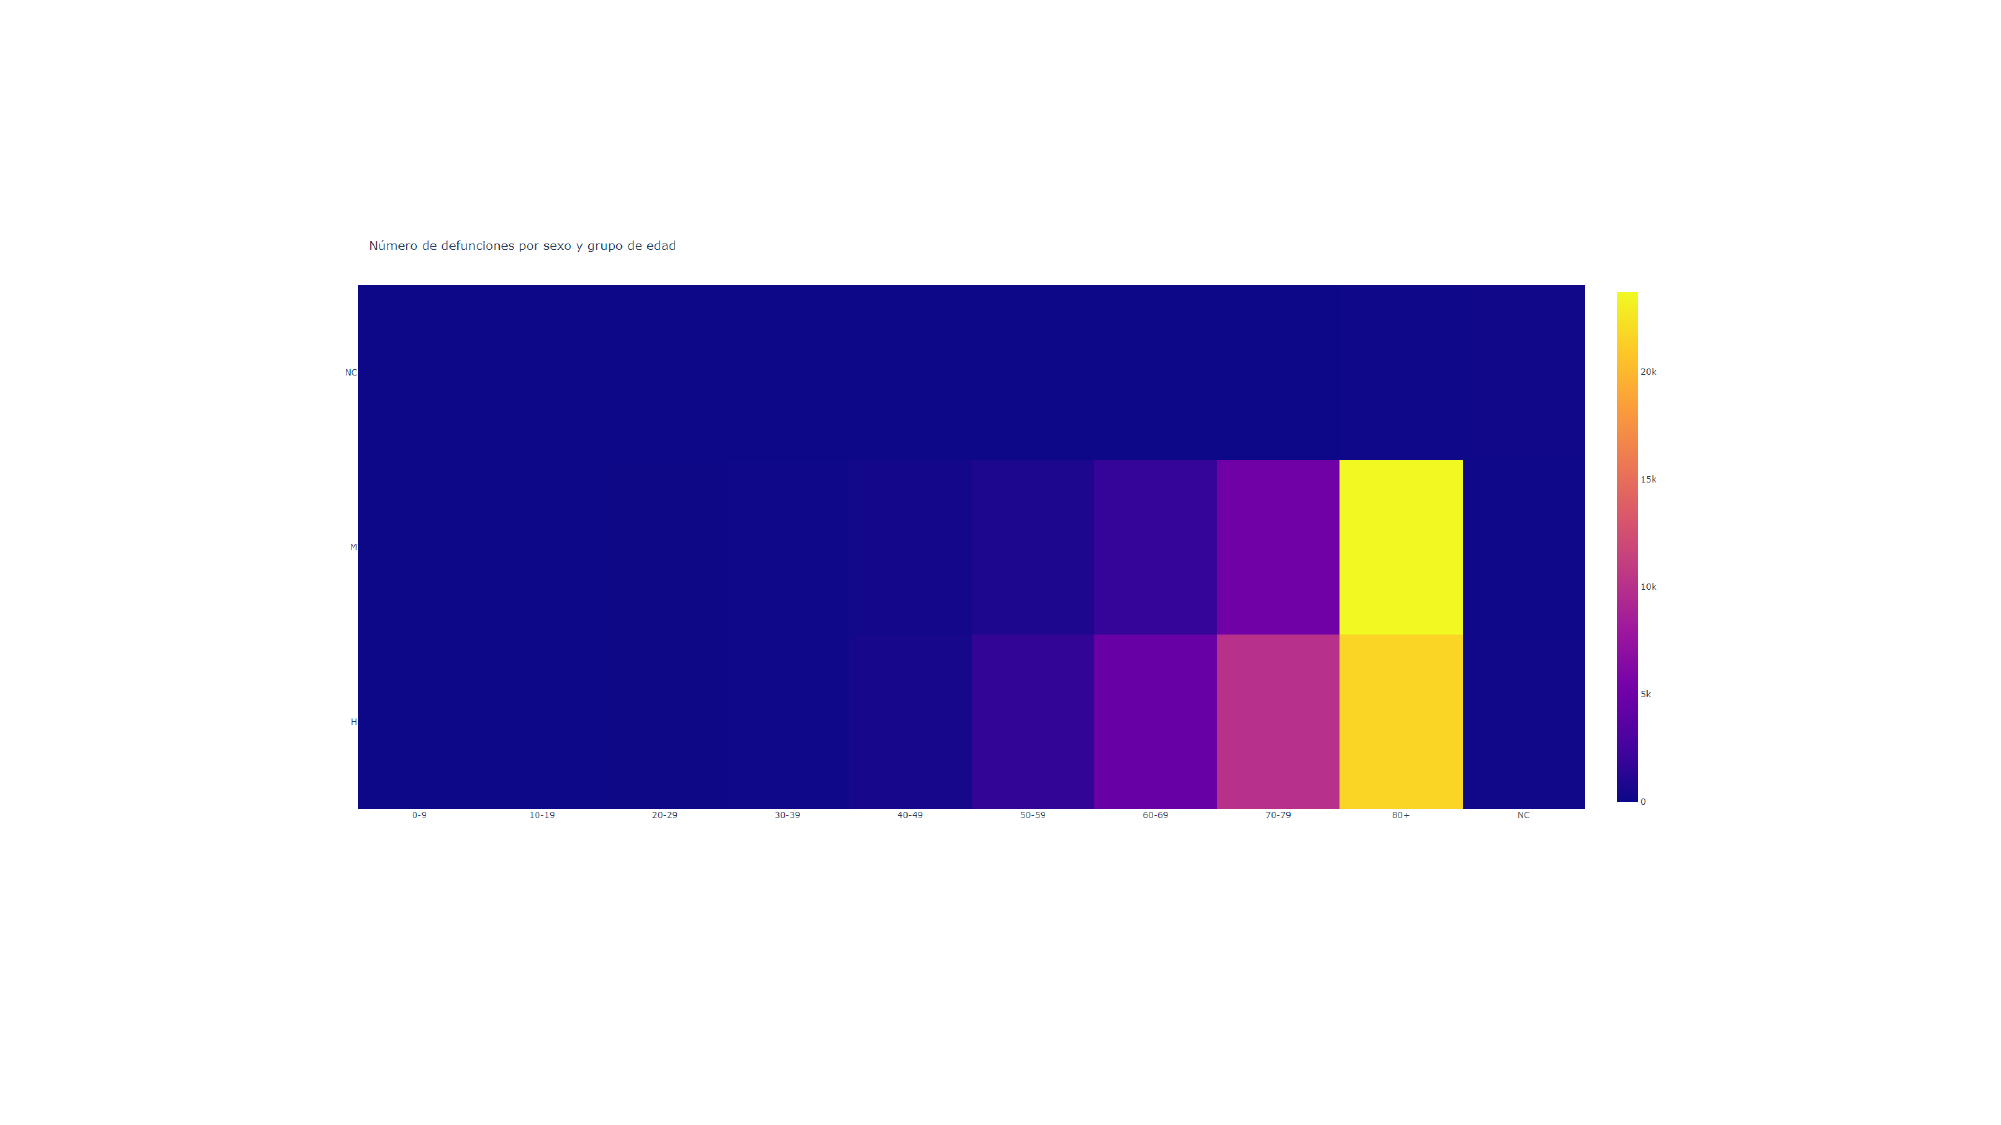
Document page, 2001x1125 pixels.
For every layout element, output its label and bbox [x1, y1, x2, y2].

picture [336, 236, 1666, 827]
